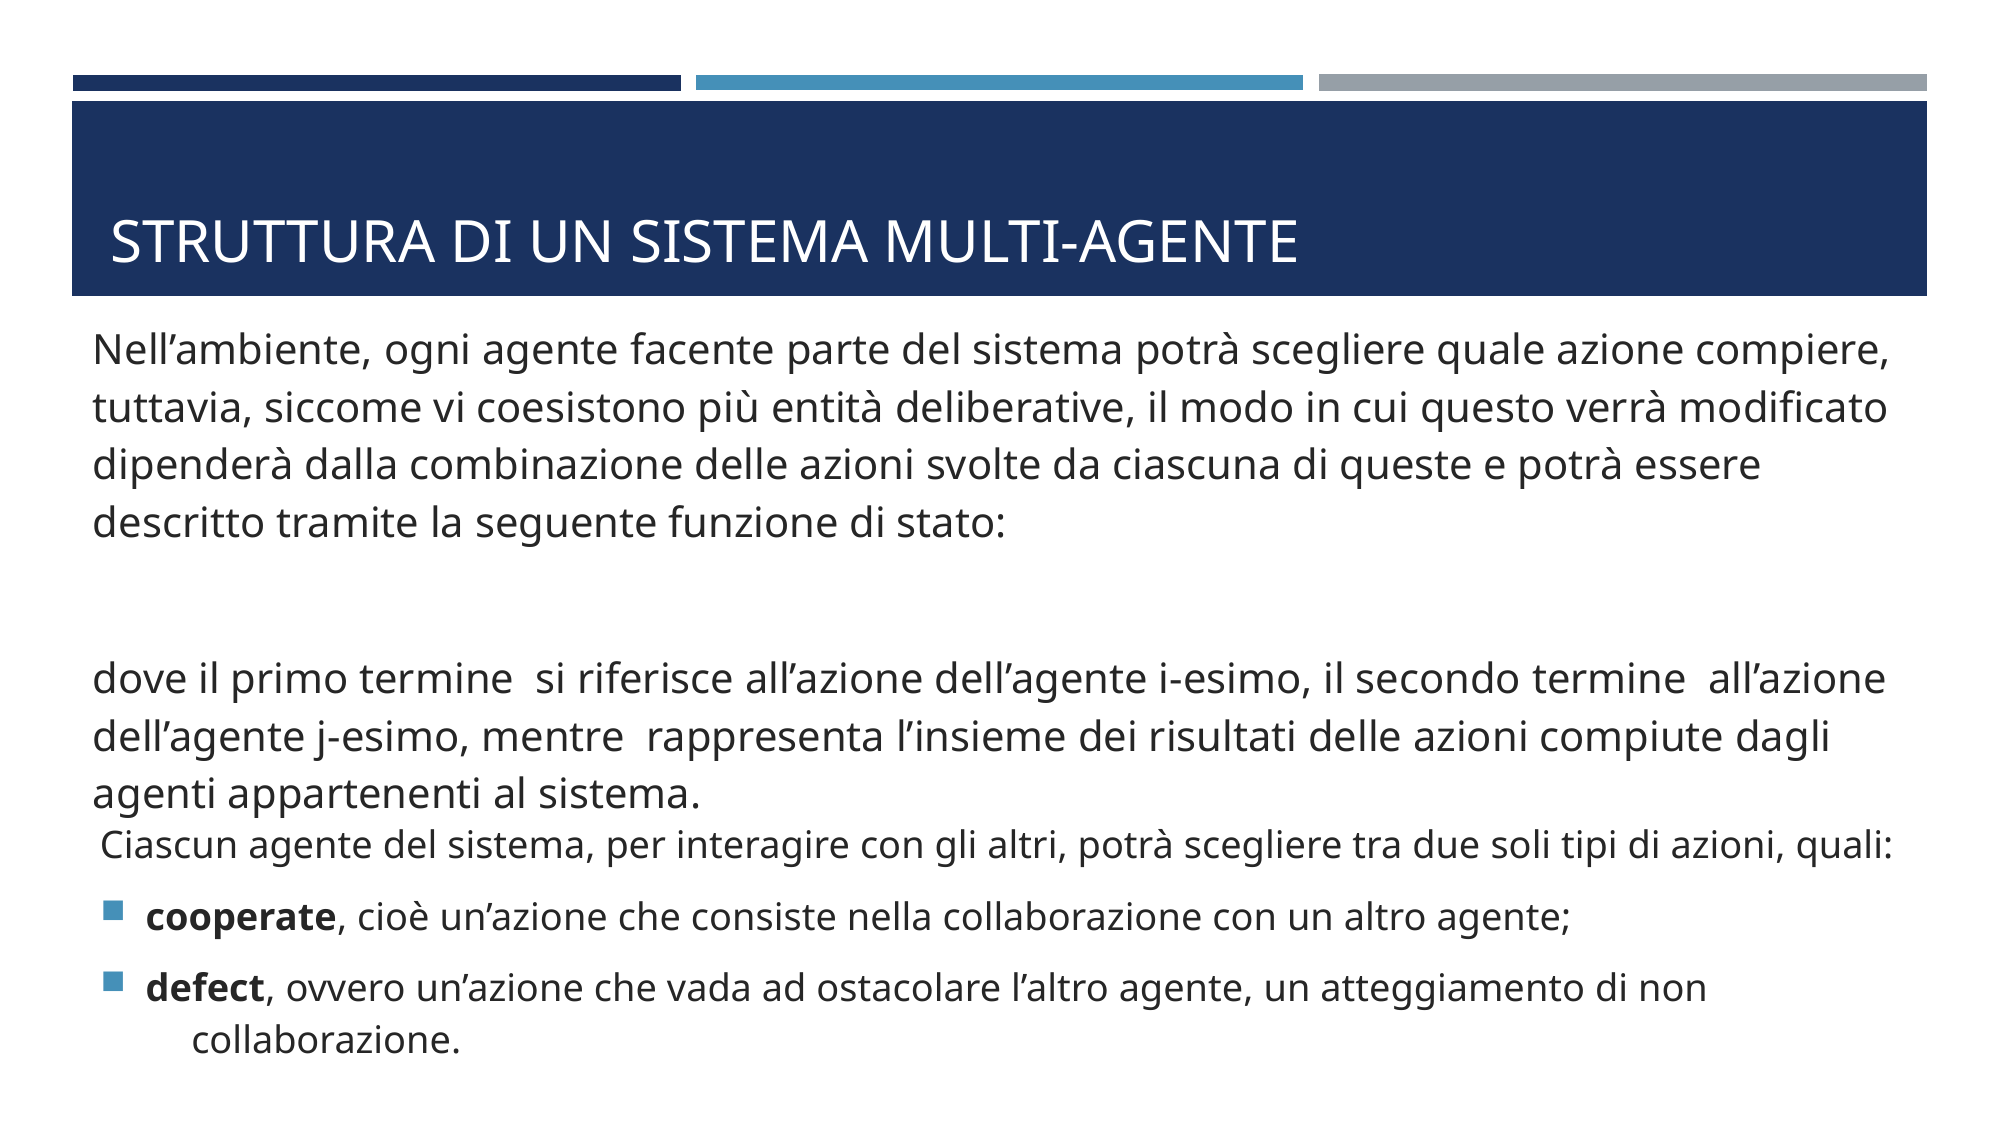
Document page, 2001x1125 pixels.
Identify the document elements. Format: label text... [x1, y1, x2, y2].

text_box Nell’ambiente, ogni agente facente parte del sistema potrà scegliere quale azione compiere, tuttavia, siccome vi coesistono più entità deliberative, il modo in cui questo verrà modificato dipenderà dalla combinazione delle azioni svolte da ciascuna di queste e potrà essere descritto tramite la seguente funzione di stato: dove il primo termine si riferisce all’azione dell’agente i-esimo, il secondo termine all’azione dell’agente j-esimo, mentre rappresenta l’insieme dei risultati delle azioni compiute dagli agenti appartenenti al sistema. [77, 307, 1929, 778]
title Struttura di un sistema multi-agente [95, 115, 1905, 282]
list Ciascun agente del sistema, per interagire con gli altri, potrà scegliere tra due soli tipi di azioni, quali: cooperate, cioè un’azione che consiste nella collaborazione con un altro agente; defect, ovvero un’azione che vada ad ostacolare l’altro agente, un atteggiamento di non collaborazione. [84, 803, 1916, 1072]
